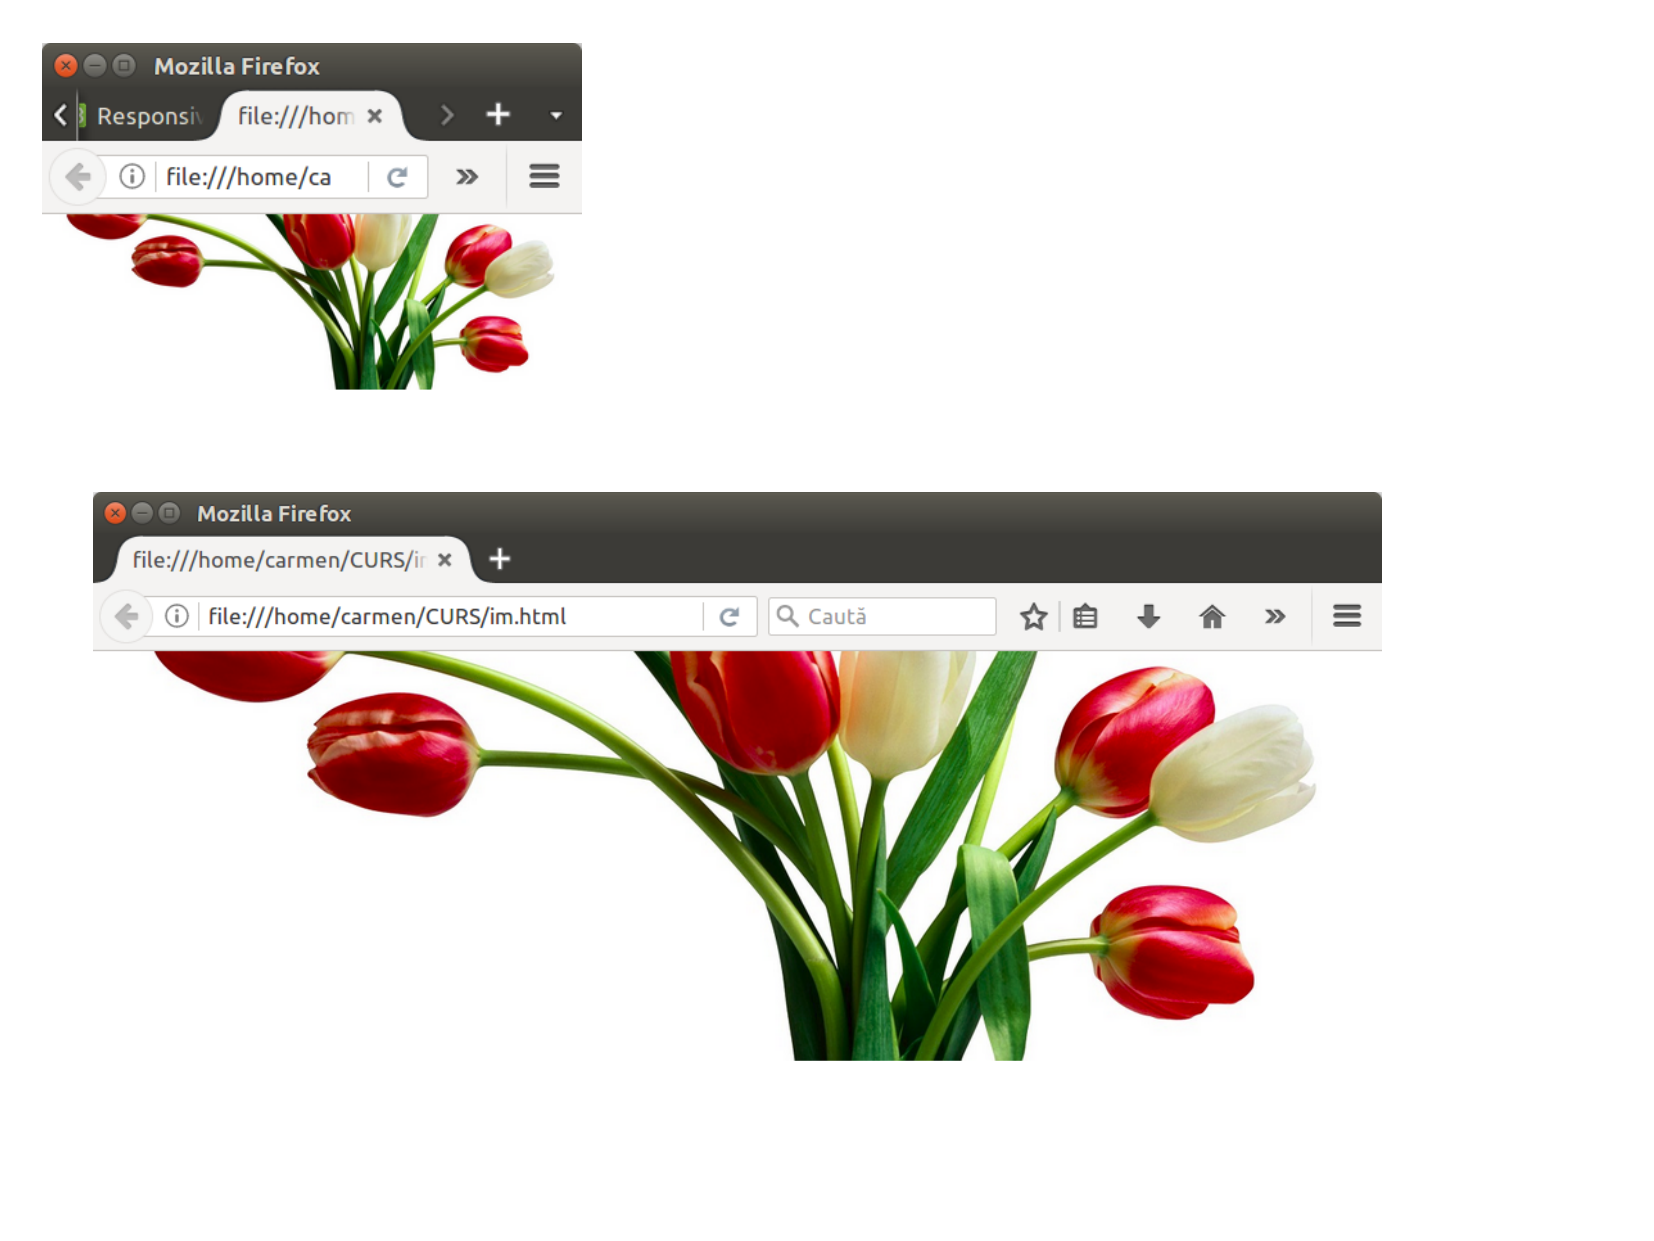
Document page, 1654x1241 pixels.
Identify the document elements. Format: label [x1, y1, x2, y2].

picture [42, 43, 1382, 1192]
